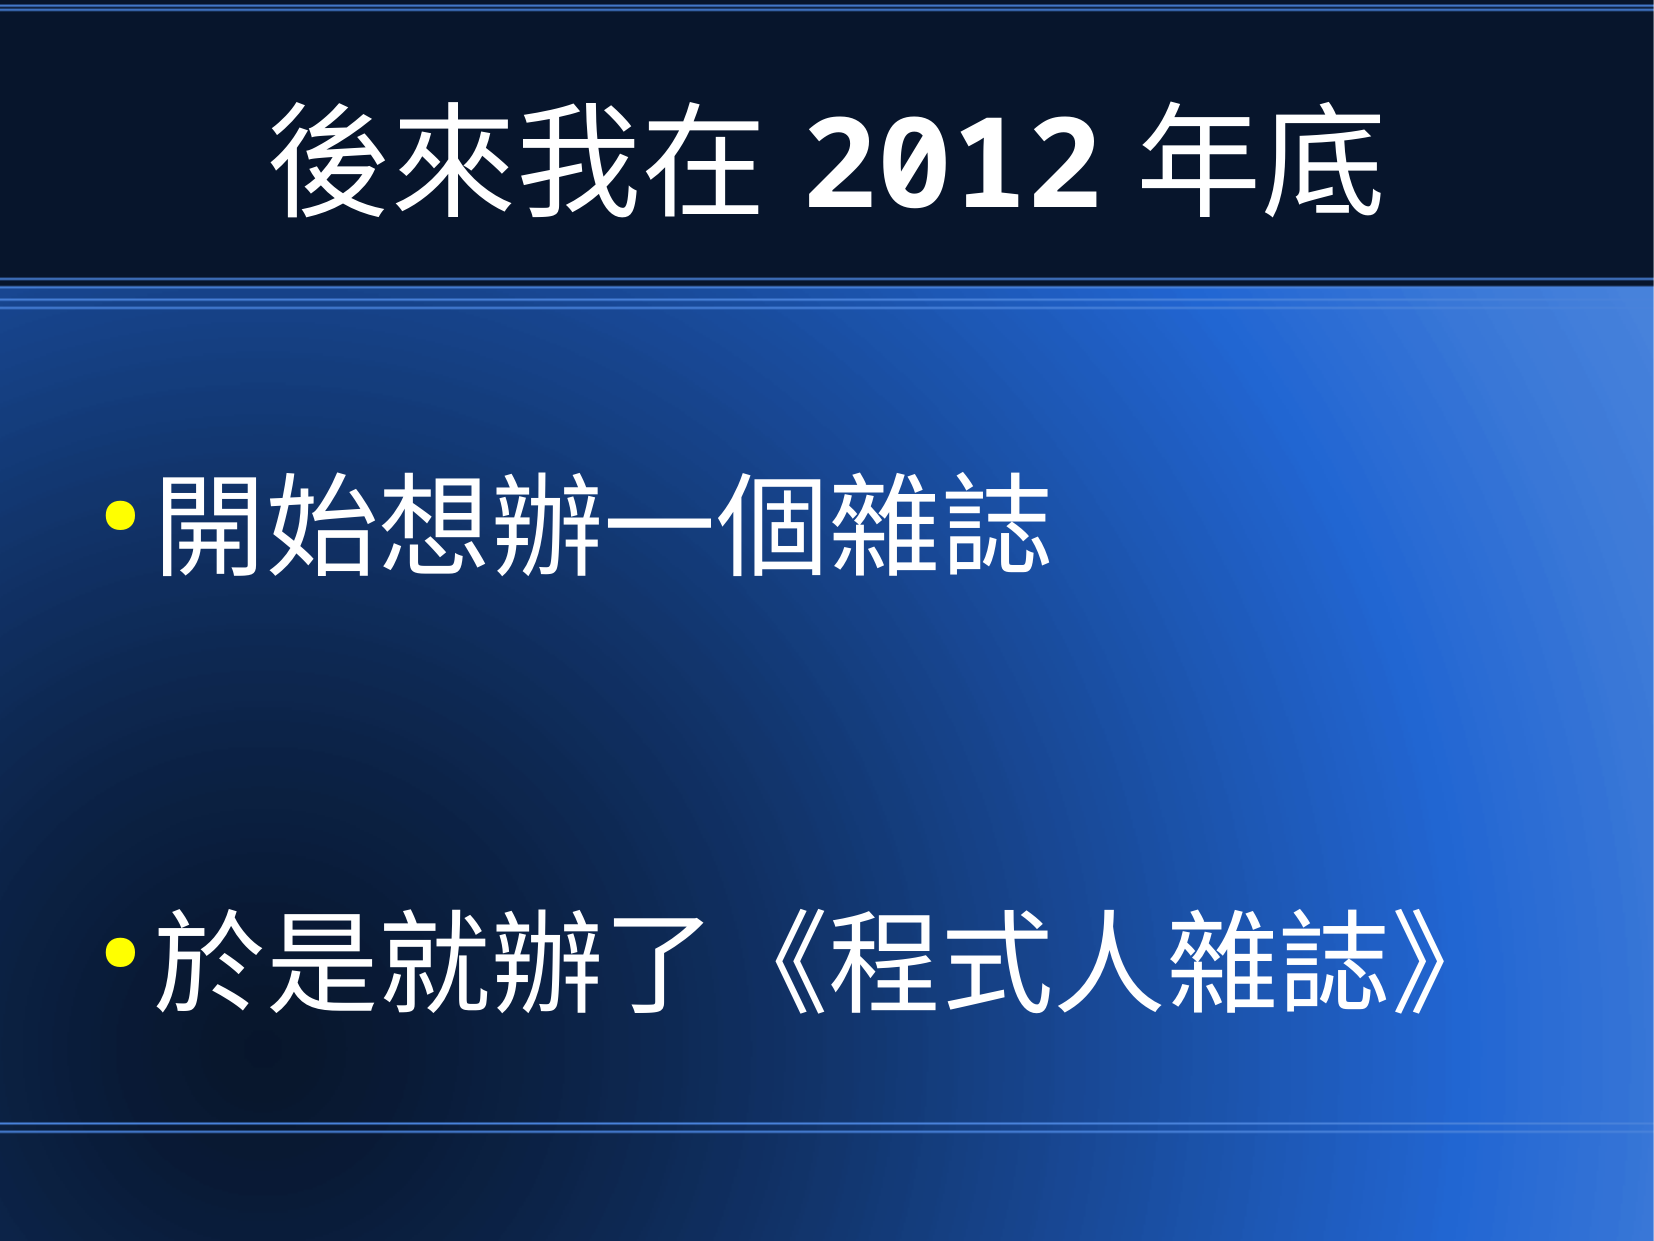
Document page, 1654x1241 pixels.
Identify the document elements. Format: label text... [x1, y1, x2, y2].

picture [0, 0, 1654, 1241]
list 開始想辦一個雜誌 於是就辦了《程式人雜誌》 [82, 355, 1571, 1241]
title 後來我在2012年底 [82, 49, 1571, 257]
